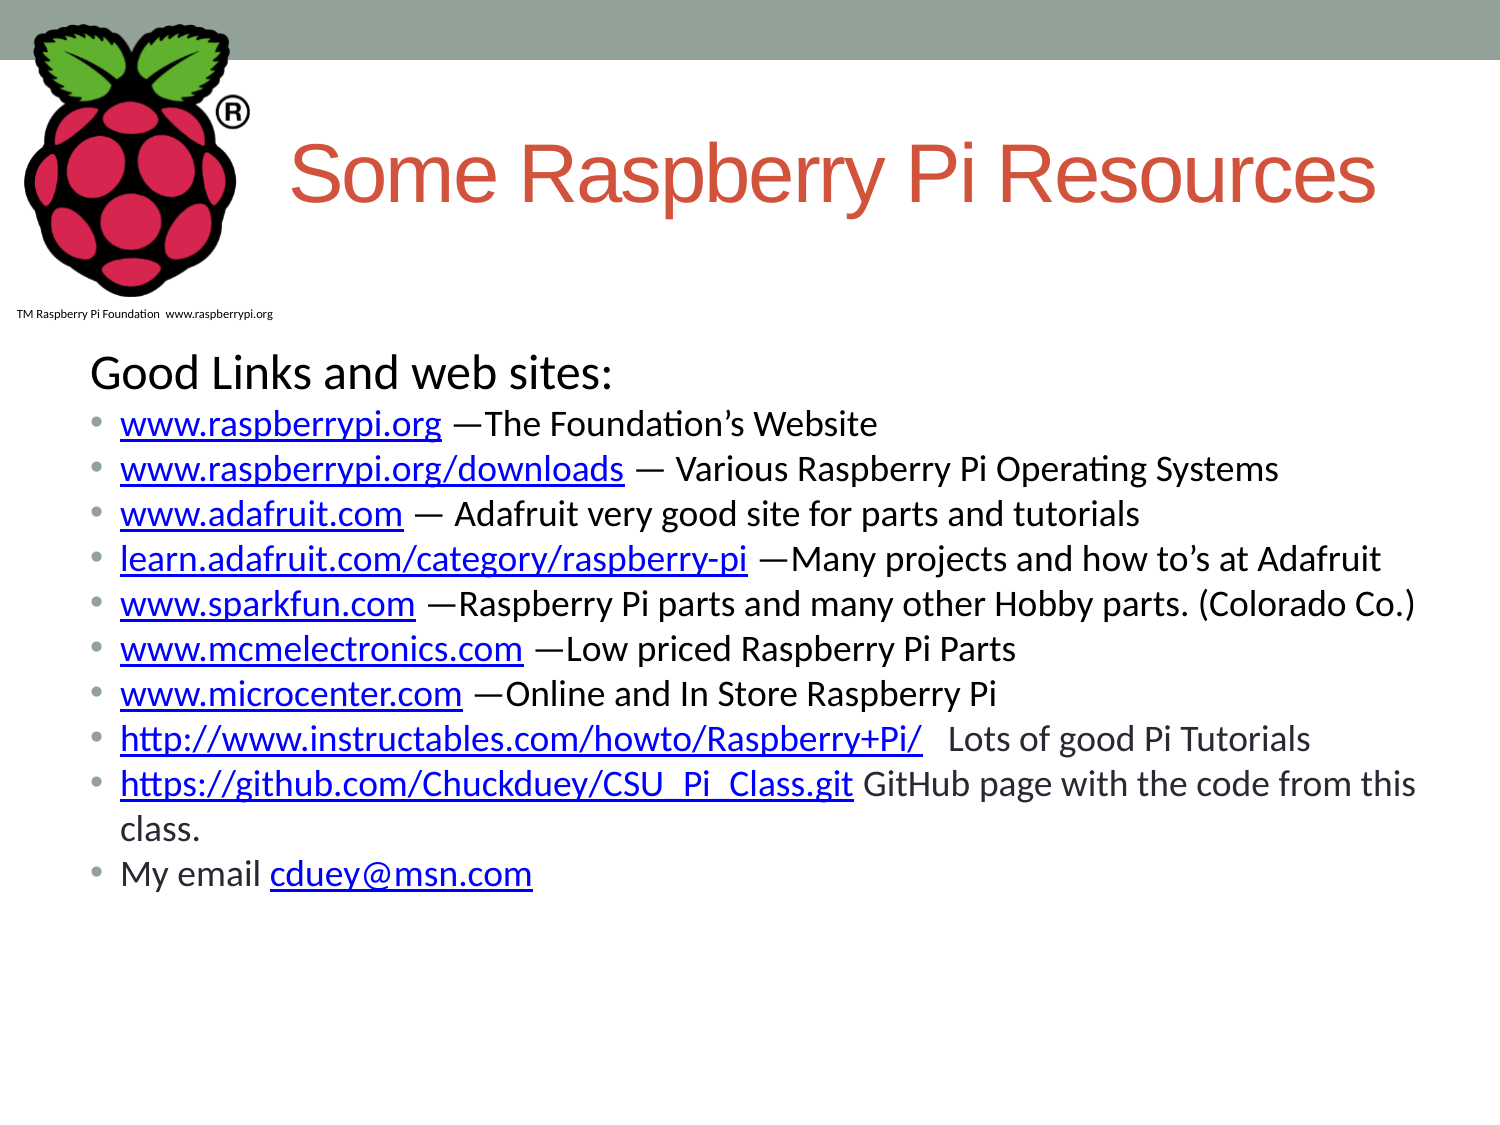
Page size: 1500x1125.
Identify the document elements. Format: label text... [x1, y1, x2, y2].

text_box TM Raspberry Pi Foundation www.raspberrypi.org [10, 299, 417, 364]
picture [24, 24, 250, 297]
title Some Raspberry Pi Resources [273, 87, 1425, 250]
list Good Links and web sites: www.raspberrypi.org —The Foundation’s Website www.raspberrypi.org/downloads — Various Raspberry Pi Operating Systems www.adafruit.com — Adafruit very good site for parts and tutorials learn.adafruit.com/category/raspberry-pi —Many projects and how to’s at Adafruit www.sparkfun.com —Raspberry Pi parts and many other Hobby parts. (Colorado Co.) www.mcmelectronics.com —Low priced Raspberry Pi Parts www.microcenter.com —Online and In Store Raspberry Pi http://www.instructables.com/howto/Raspberry+Pi/ Lots of good Pi Tutorials https://github.com/Chuckduey/CSU_Pi_Class.git GitHub page with the code from this class. My email cduey@msn.com [75, 331, 1488, 1125]
